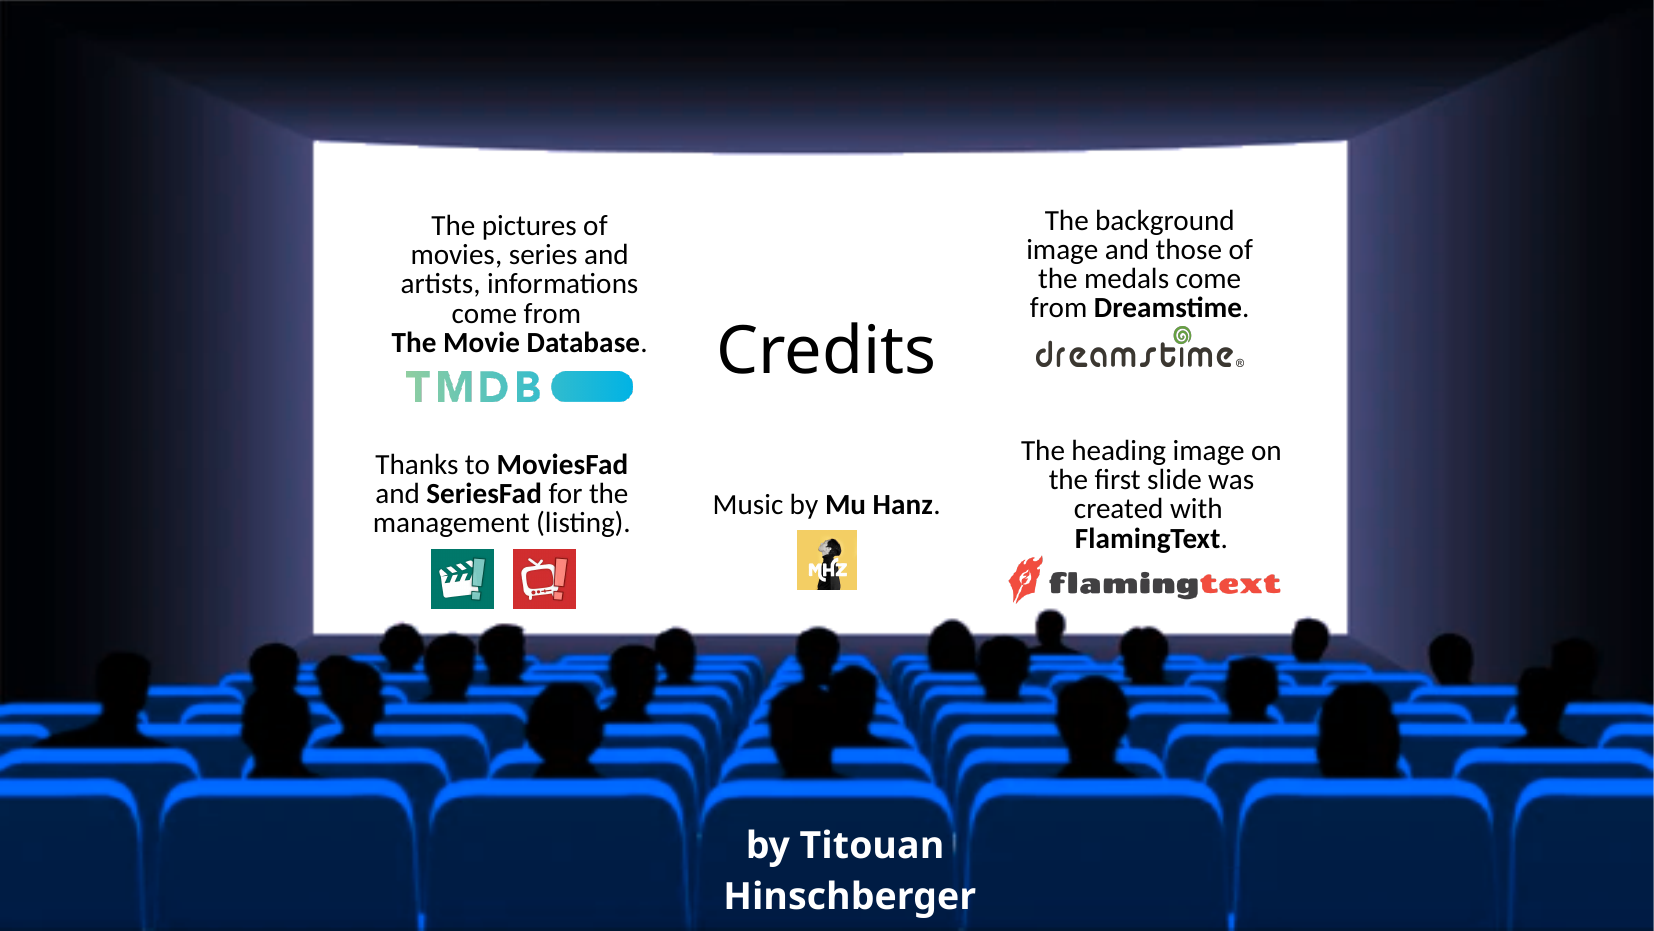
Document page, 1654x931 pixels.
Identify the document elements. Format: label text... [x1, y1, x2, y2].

text_box The background image and those of the medals come from Dreamstime. [992, 183, 1288, 380]
text_box The pictures of movies, series and artists, informations come from The Movie Database. [372, 183, 668, 420]
picture [0, 0, 1654, 931]
text_box Thanks to MoviesFad and SeriesFad for the management (listing). [354, 437, 650, 615]
text_box The heading image on the first slide was created with FlamingText. [1003, 413, 1300, 610]
text_box Credits [699, 295, 954, 392]
text_box Music by Mu Hanz. [679, 423, 975, 621]
